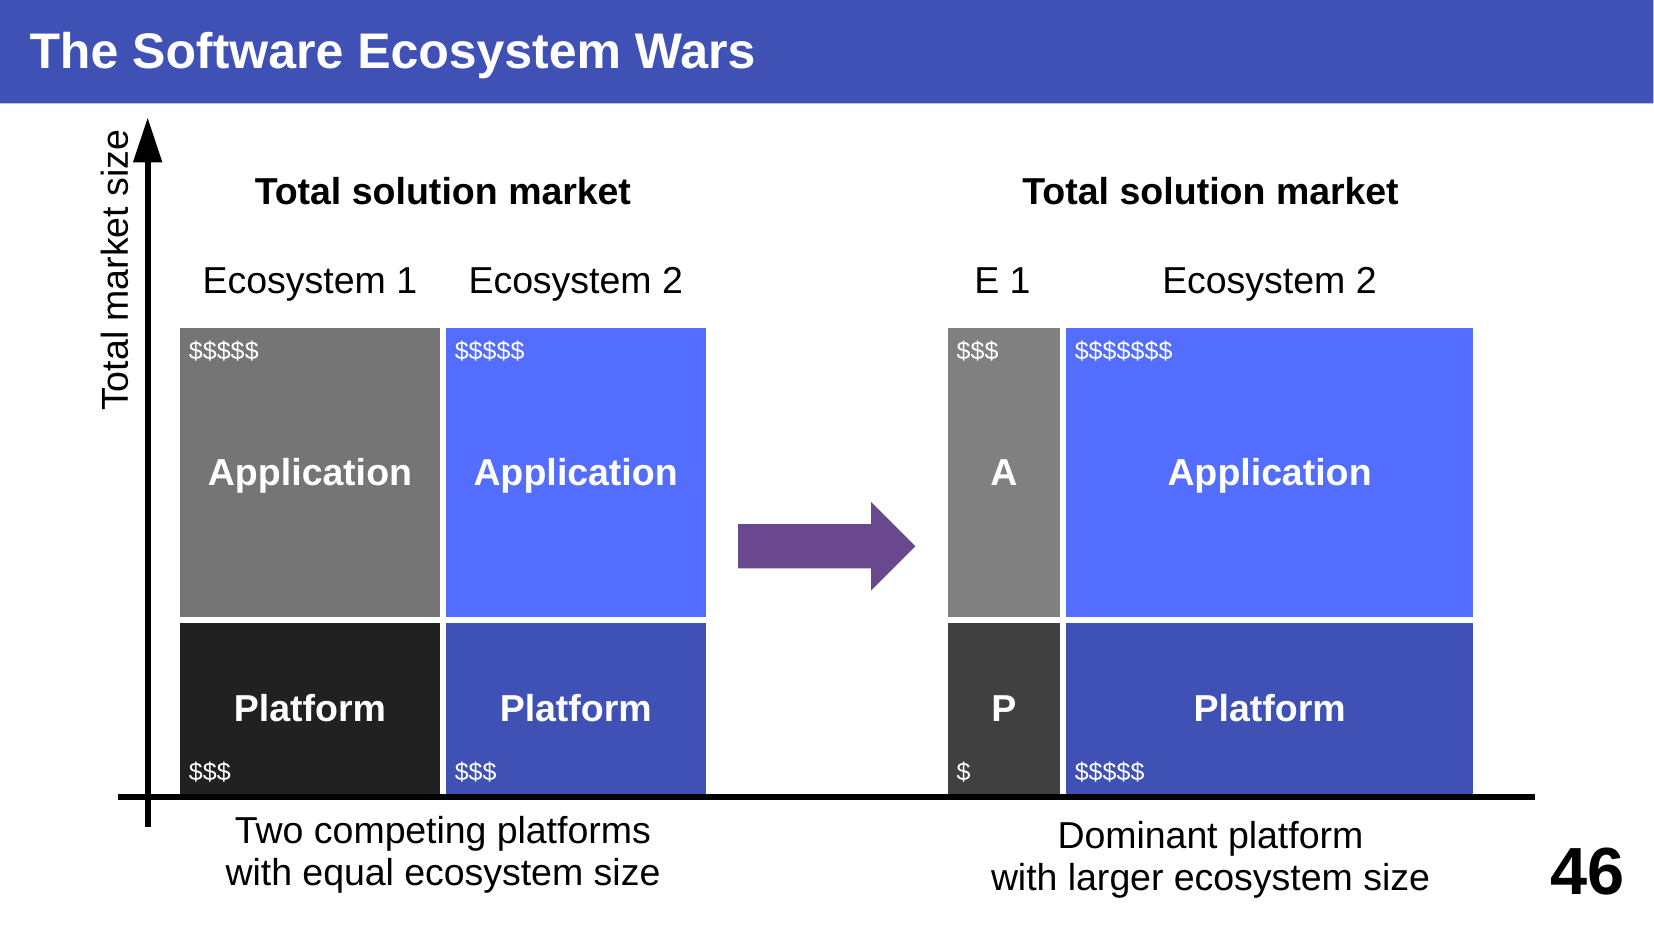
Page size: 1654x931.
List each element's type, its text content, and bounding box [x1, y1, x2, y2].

text_box Platform [1062, 621, 1477, 794]
text_box Application [177, 325, 442, 621]
text_box $$$ [177, 679, 325, 798]
text_box $$$$$$$ [1062, 324, 1329, 408]
text_box $$$$$ [177, 324, 296, 408]
text_box A [944, 407, 1062, 621]
text_box Application [1062, 325, 1477, 621]
text_box $$$$$ [442, 324, 709, 408]
text_box Platform [177, 621, 442, 794]
text_box Total market size [59, 118, 147, 768]
text_box P [999, 699, 1009, 708]
text_box P [944, 621, 1062, 708]
text_box Dominant platform with larger ecosystem size [885, 797, 1536, 916]
text_box Total solution market [177, 147, 709, 237]
text_box Ecosystem 2 [1062, 237, 1477, 325]
text_box $ [944, 708, 1063, 794]
text_box Application [442, 408, 709, 621]
text_box $$$ [944, 324, 1062, 407]
text_box Ecosystem 2 [443, 237, 709, 324]
text_box E 1 [944, 237, 1061, 324]
text_box [738, 501, 916, 591]
text_box Total solution market [944, 147, 1477, 237]
text_box $$$ [442, 679, 591, 794]
title The Software Ecosystem Wars [0, 0, 1654, 104]
text_box Ecosystem 1 [177, 237, 443, 325]
text_box $$$$$ [1063, 713, 1176, 794]
text_box Platform [442, 621, 709, 794]
text_box Two competing platforms with equal ecosystem size [118, 800, 768, 916]
